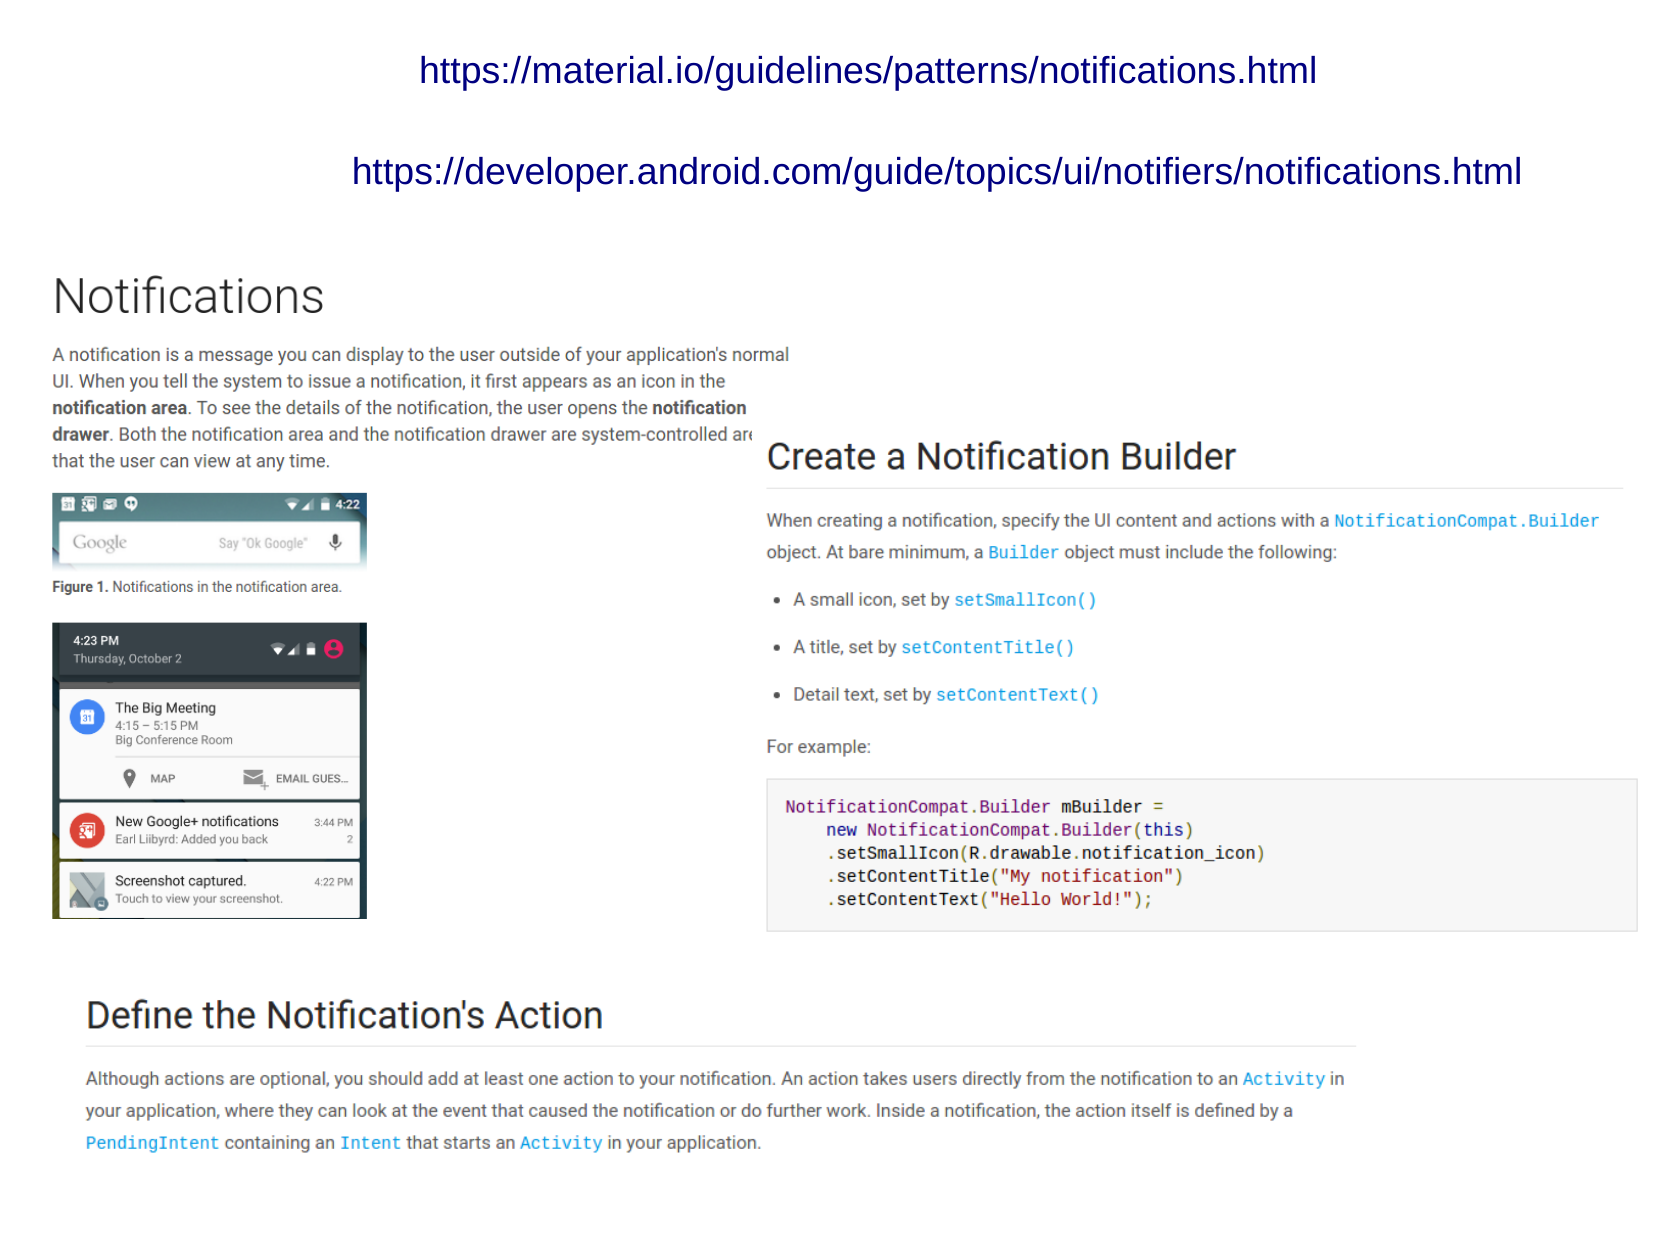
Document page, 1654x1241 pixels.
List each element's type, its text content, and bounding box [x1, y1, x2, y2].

text_box https://developer.android.com/guide/topics/ui/notifiers/notifications.html [337, 143, 1538, 243]
picture [36, 266, 1644, 956]
picture [76, 983, 1387, 1177]
text_box https://material.io/guidelines/patterns/notifications.html [404, 42, 1333, 141]
